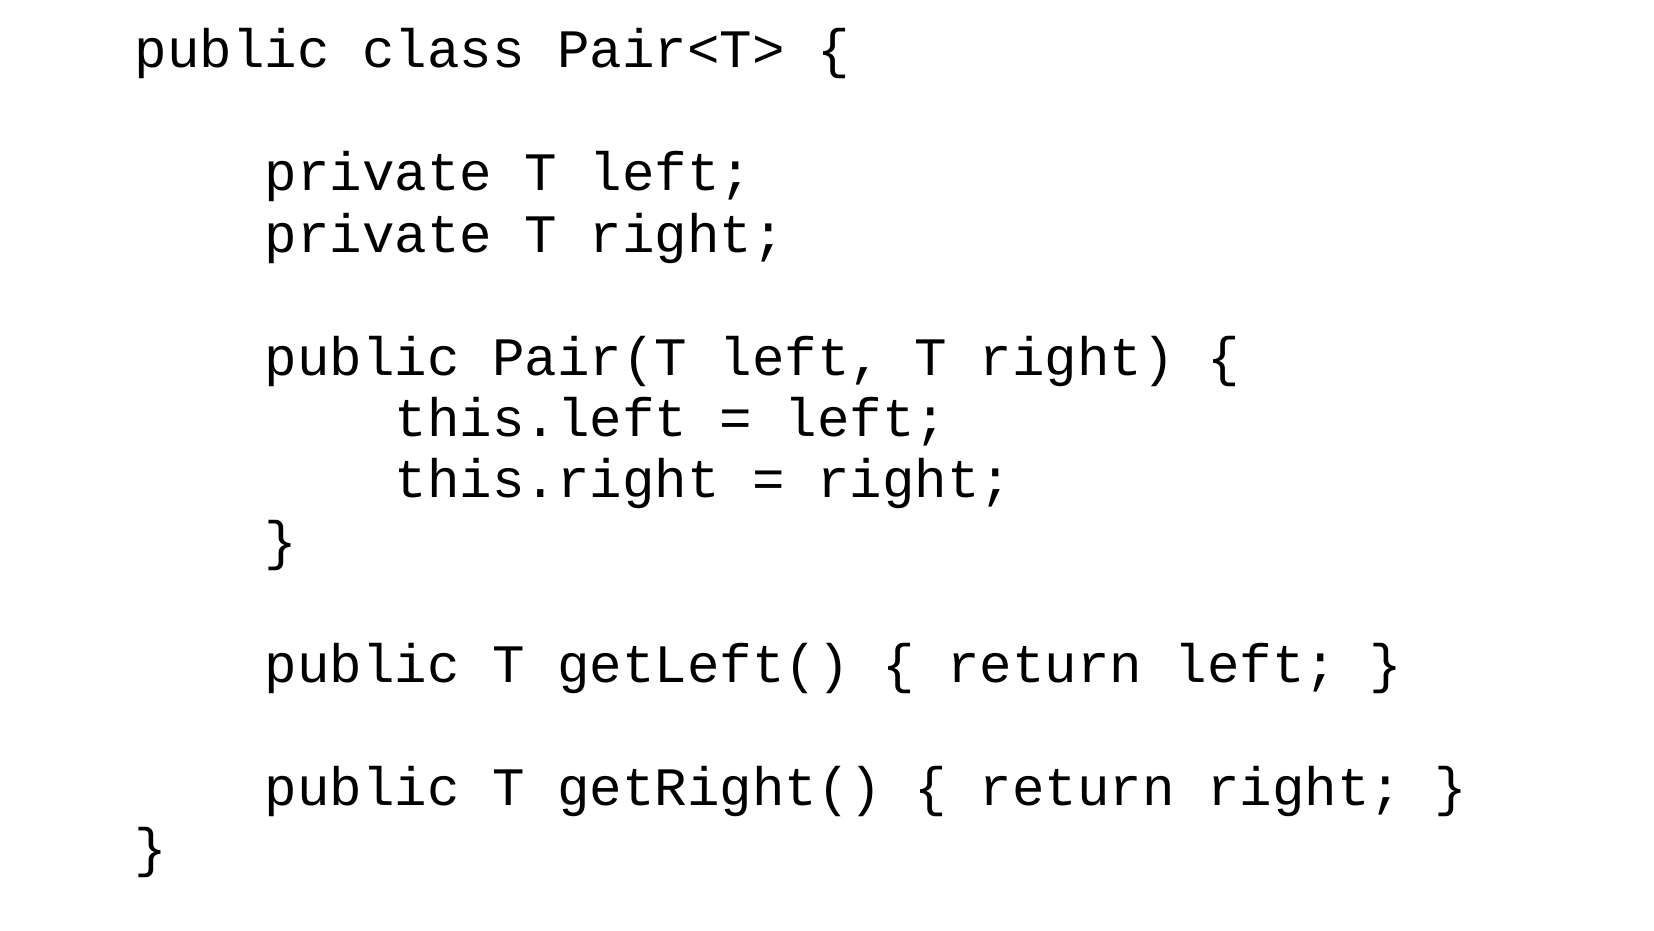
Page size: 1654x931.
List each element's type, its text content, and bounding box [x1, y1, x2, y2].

text_box public class Pair<T> { private T left; private T right; public Pair(T left, T right) { this.left = left; this.right = right; } public T getLeft() { return left; } public T getRight() { return right; } } [105, 0, 1530, 907]
